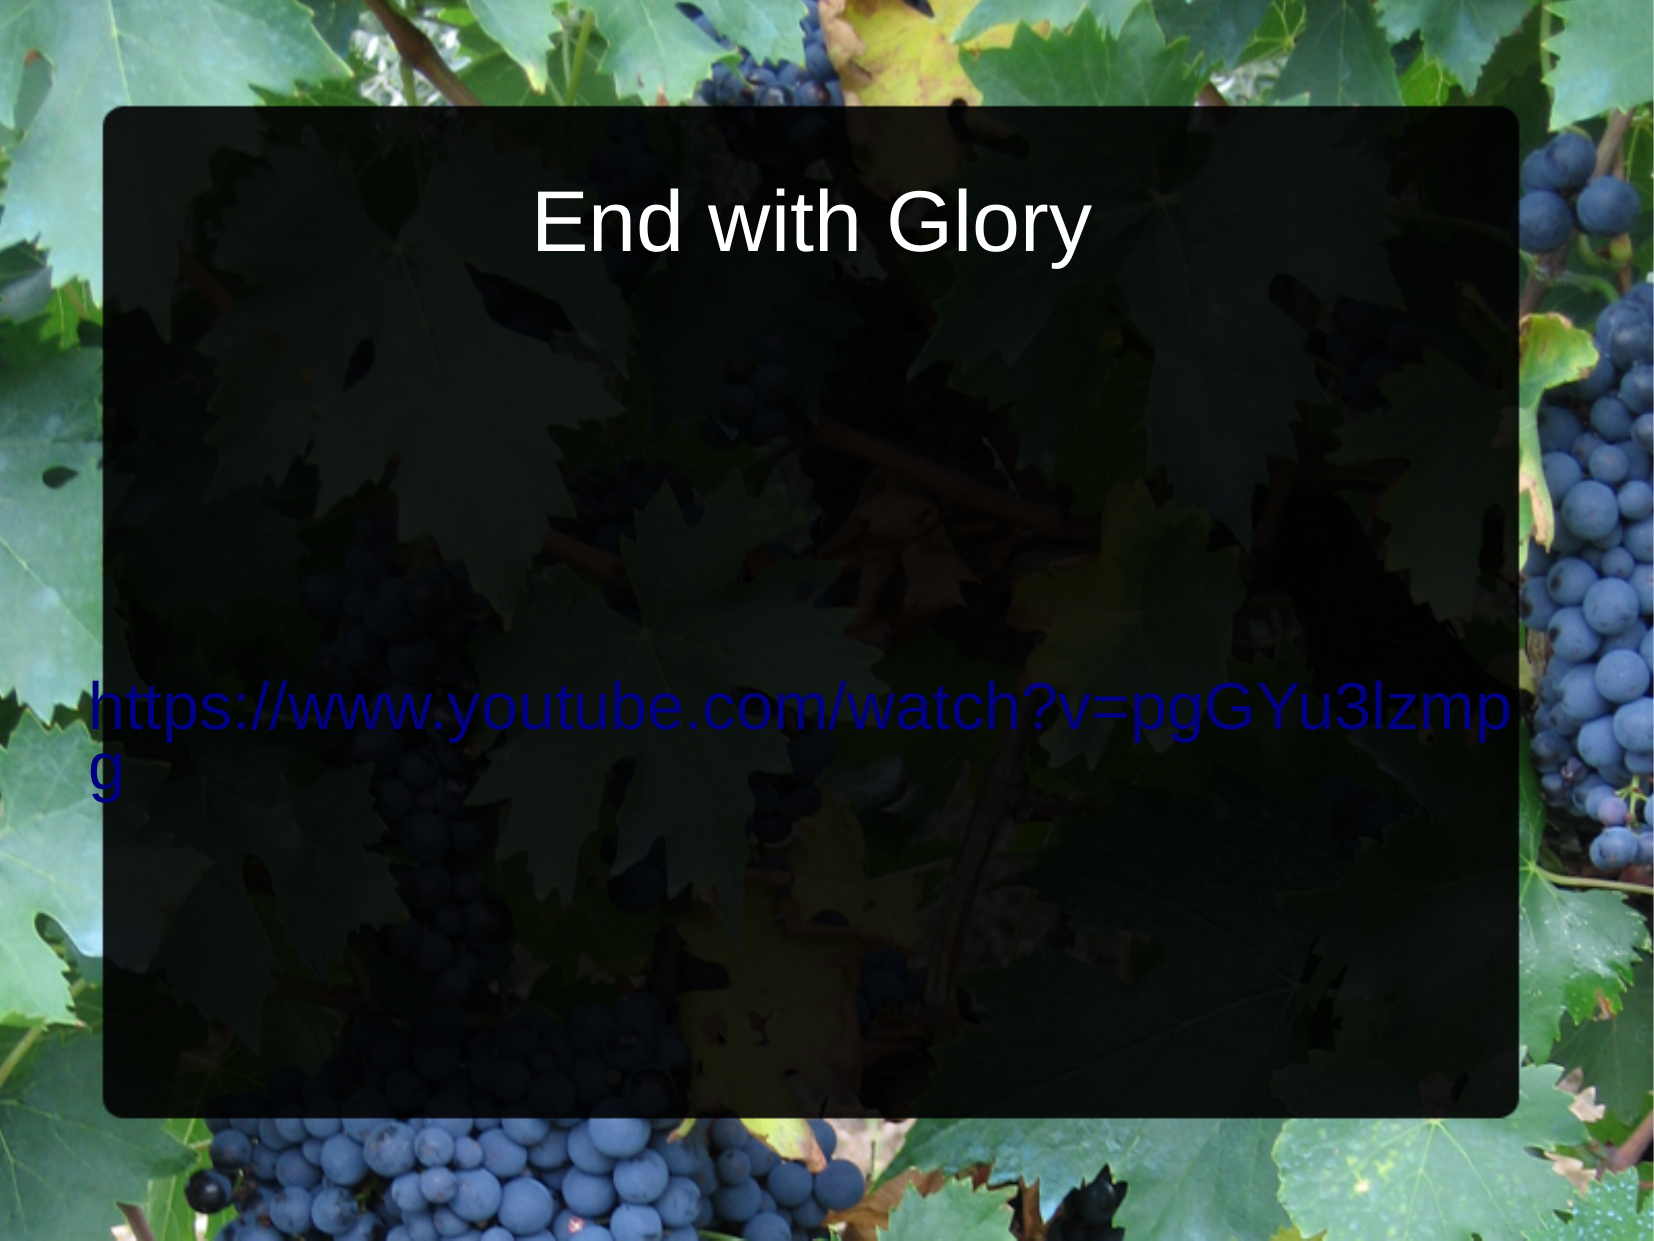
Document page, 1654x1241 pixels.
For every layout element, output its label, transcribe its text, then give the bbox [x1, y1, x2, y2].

subtitle https://www.youtube.com/watch?v=pgGYu3lzmpg [88, 290, 1536, 1123]
picture [0, 0, 1654, 1241]
title End with Glory [118, 117, 1506, 290]
